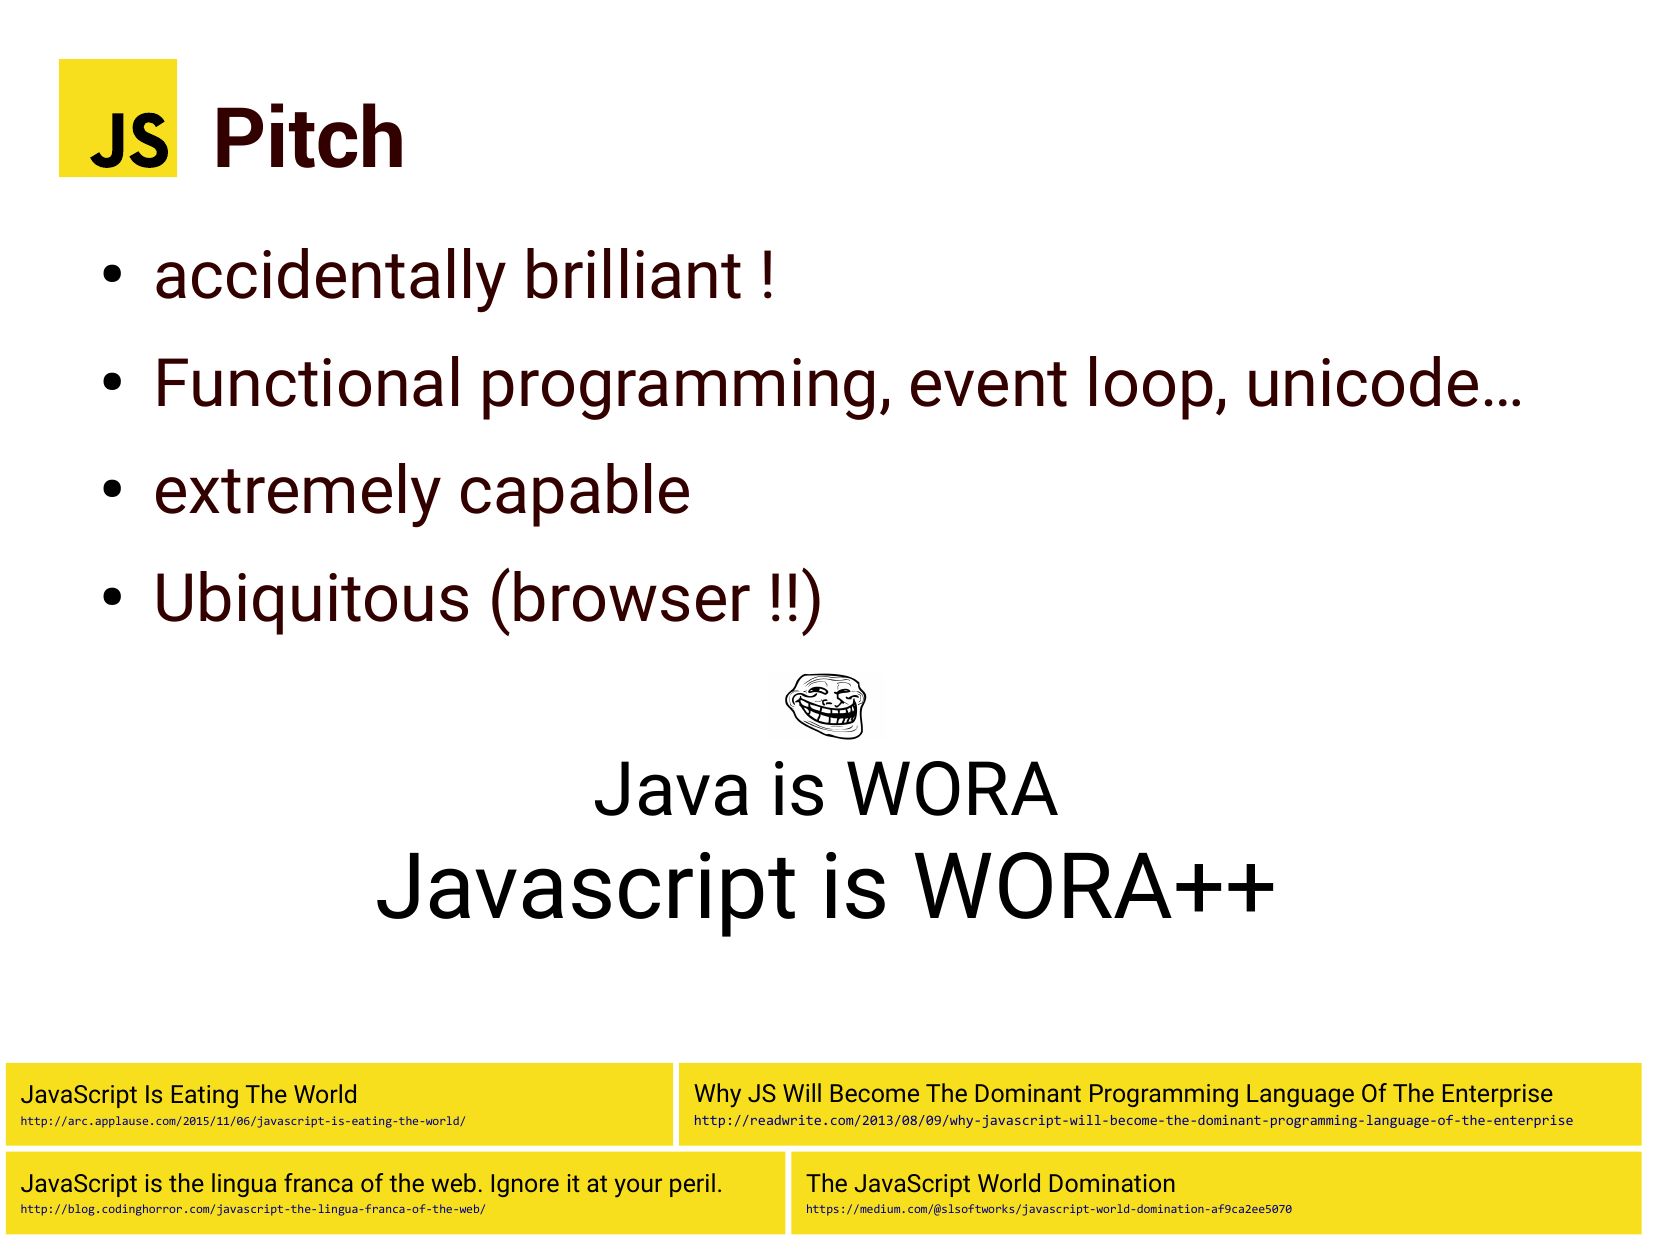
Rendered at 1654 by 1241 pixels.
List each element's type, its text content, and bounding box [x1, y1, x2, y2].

text_box Java is WORA Javascript is WORA++ [265, 738, 1388, 954]
list accidentally brilliant ! Functional programming, event loop, unicode… extremely capable Ubiquitous (browser !!) [82, 236, 1630, 1093]
title Pitch [194, 74, 1559, 203]
text_box The JavaScript World Domination https://medium.com/@slsoftworks/javascript-world-domination-af9ca2ee5070 [791, 1151, 1642, 1235]
text_box JavaScript Is Eating The World http://arc.applause.com/2015/11/06/javascript-is-eating-the-world/ [5, 1062, 674, 1146]
text_box Why JS Will Become The Dominant Programming Language Of The Enterprise http://readwrite.com/2013/08/09/why-javascript-will-become-the-dominant-programming-language-of-the-enterprise [679, 1062, 1642, 1146]
text_box JavaScript is the lingua franca of the web. Ignore it at your peril. http://blog.codinghorror.com/javascript-the-lingua-franca-of-the-web/ [5, 1151, 786, 1235]
picture [767, 673, 886, 740]
